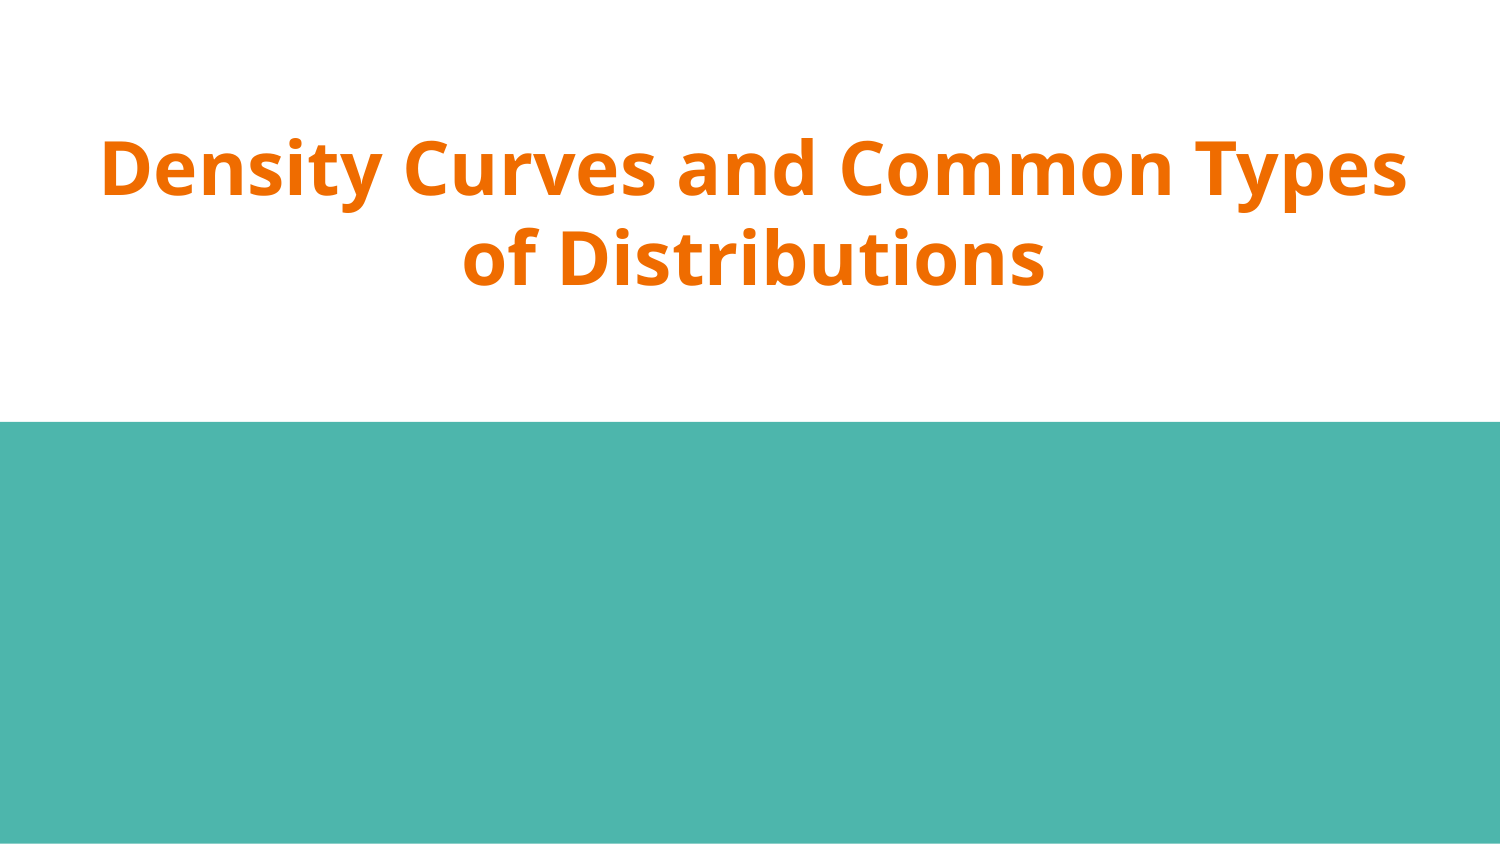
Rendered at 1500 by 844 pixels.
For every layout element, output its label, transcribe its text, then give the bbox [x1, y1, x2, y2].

title Density Curves and Common Types of Distributions [51, 133, 1458, 289]
